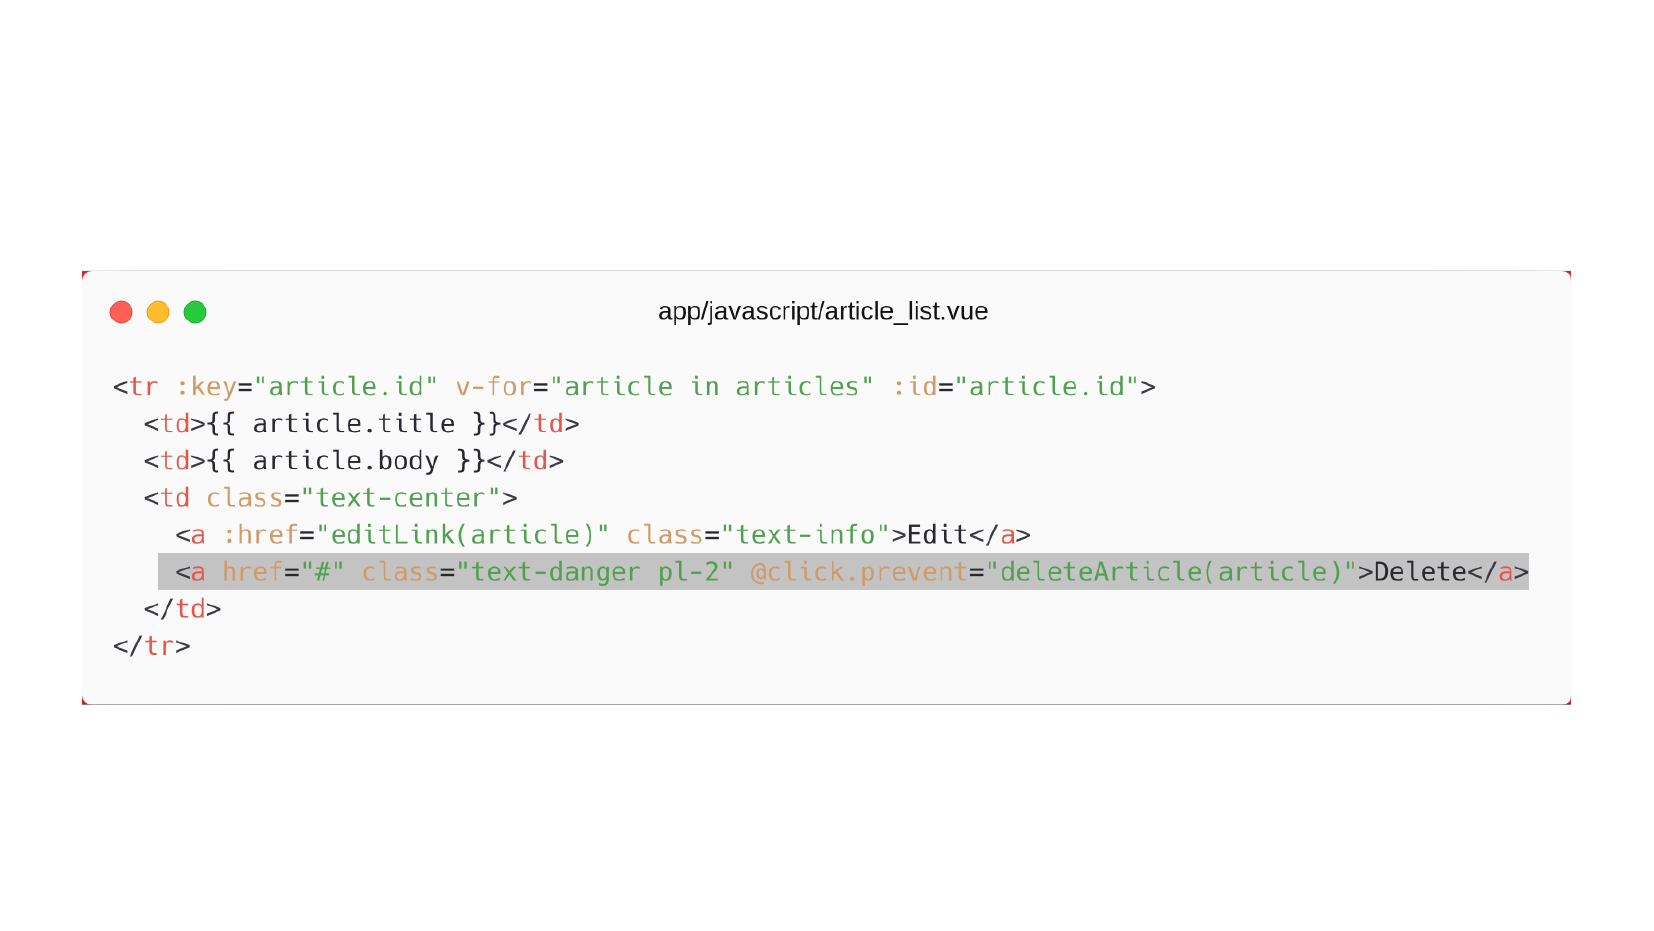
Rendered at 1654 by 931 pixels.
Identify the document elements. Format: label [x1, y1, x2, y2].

picture [82, 270, 1571, 705]
